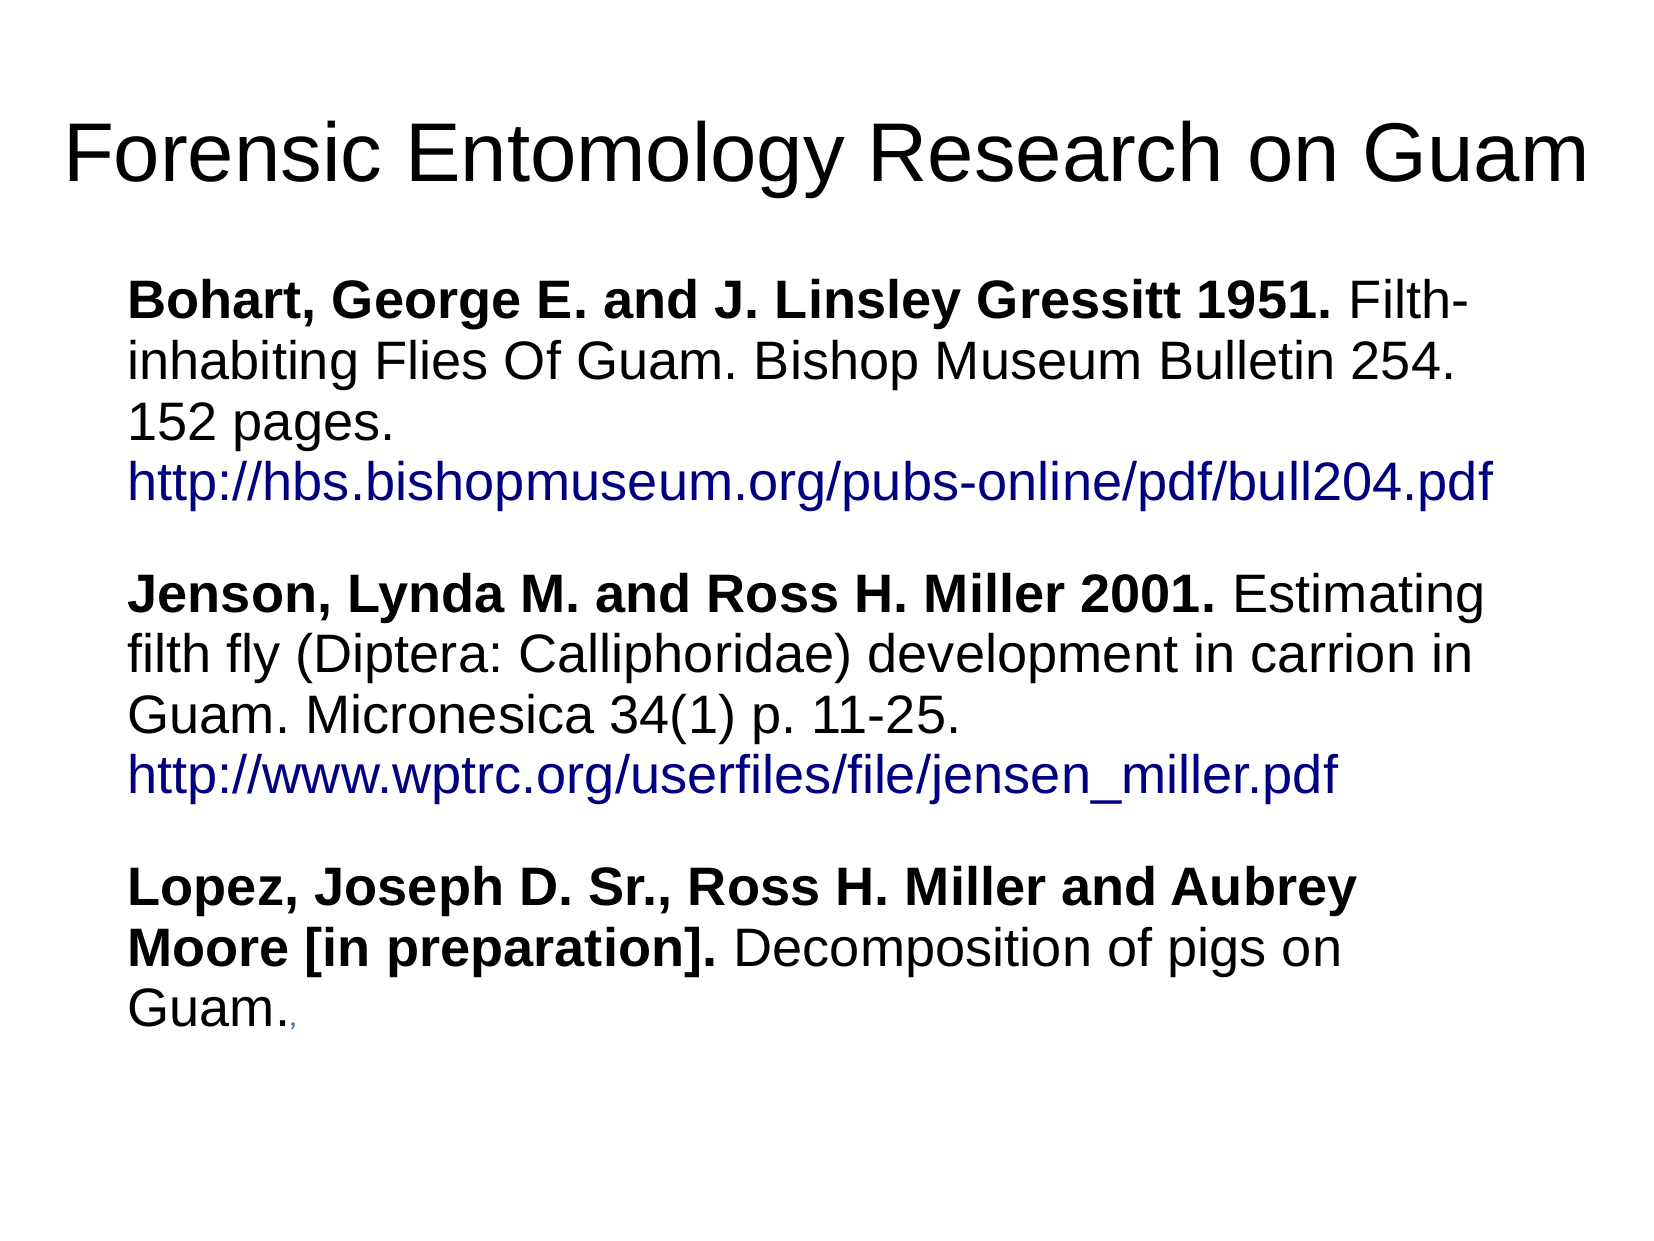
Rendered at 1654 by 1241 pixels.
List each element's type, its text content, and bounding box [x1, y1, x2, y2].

text_box Bohart, George E. and J. Linsley Gressitt 1951. Filth-inhabiting Flies Of Guam. Bishop Museum Bulletin 254. 152 pages. http://hbs.bishopmuseum.org/pubs-online/pdf/bull204.pdf Jenson, Lynda M. and Ross H. Miller 2001. Estimating filth fly (Diptera: Calliphoridae) development in carrion in Guam. Micronesica 34(1) p. 11-25. http://www.wptrc.org/userfiles/file/jensen_miller.pdf Lopez, Joseph D. Sr., Ross H. Miller and Aubrey Moore [in preparation]. Decomposition of pigs on Guam., [112, 262, 1538, 1096]
title Forensic Entomology Research on Guam [0, 56, 1654, 250]
